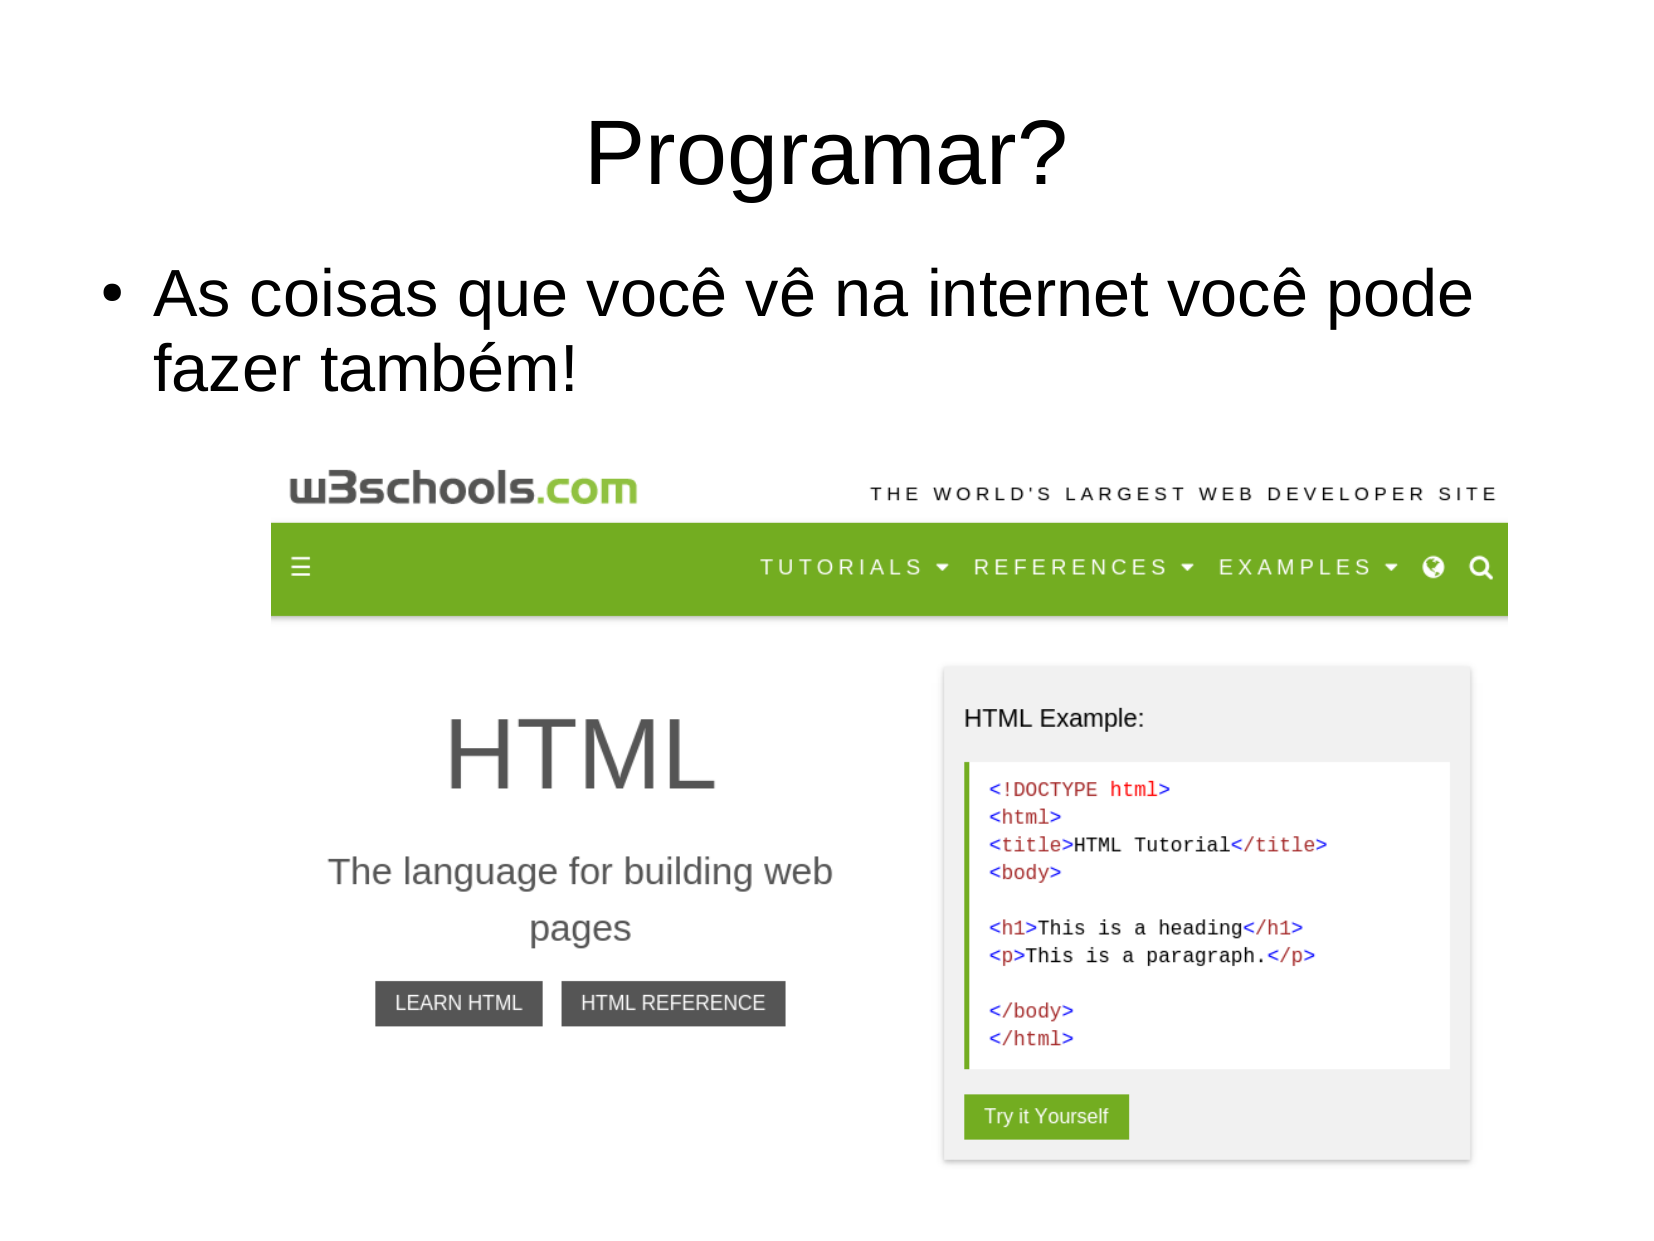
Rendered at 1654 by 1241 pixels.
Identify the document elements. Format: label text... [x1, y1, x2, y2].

list As coisas que você vê na internet você pode fazer também! [82, 256, 1571, 976]
title Programar? [82, 49, 1571, 256]
picture [271, 455, 1508, 1170]
